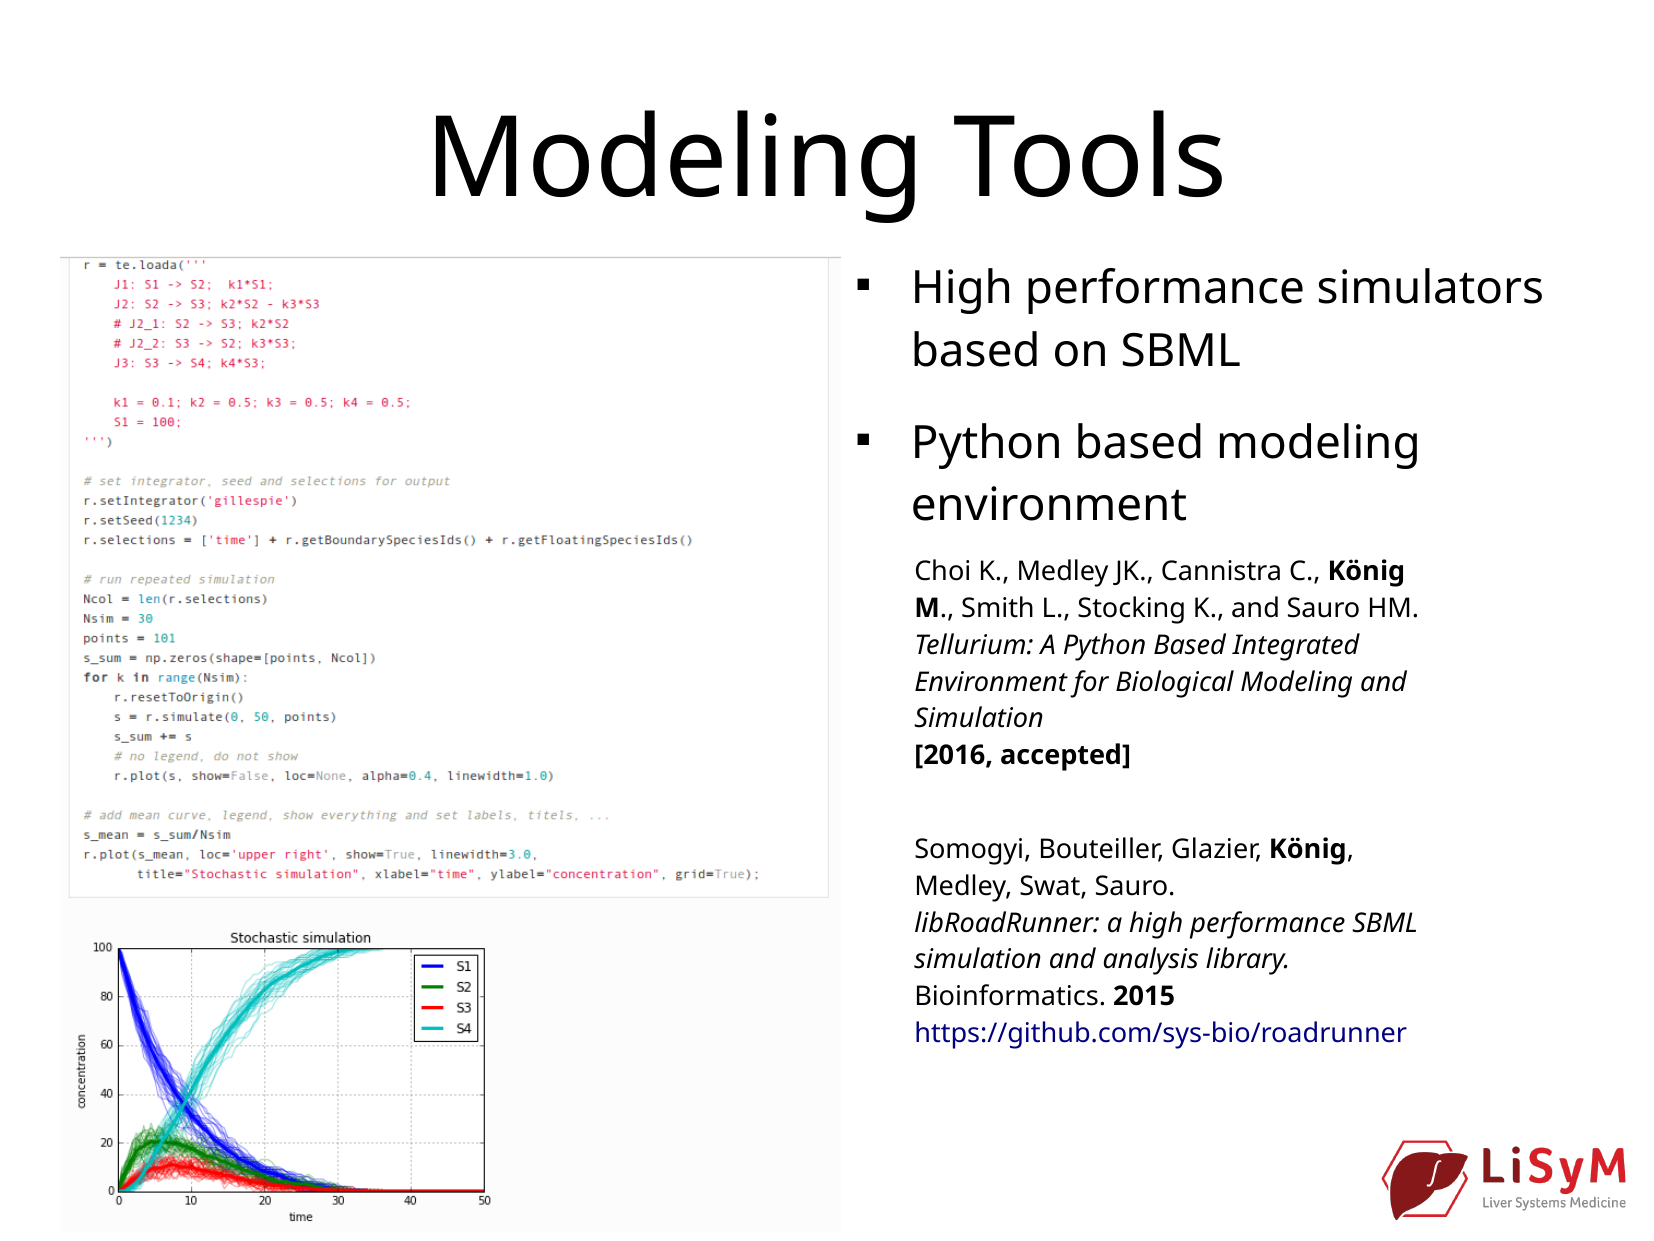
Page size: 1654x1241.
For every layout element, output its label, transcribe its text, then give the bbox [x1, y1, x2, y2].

list High performance simulators based on SBML Python based modeling environment [840, 254, 1571, 974]
text_box Choi K., Medley JK., Cannistra C., König M., Smith L., Stocking K., and Sauro HM. Tellurium: A Python Based Integrated Environment for Biological Modeling and Simulation [2016, accepted] Somogyi, Bouteiller, Glazier, König, Medley, Swat, Sauro. libRoadRunner: a high performance SBML simulation and analysis library. Bioinformatics. 2015 https://github.com/sys-bio/roadrunner [899, 544, 1456, 1042]
picture [1380, 1139, 1627, 1222]
title Modeling Tools [82, 49, 1571, 256]
picture [60, 256, 841, 1232]
